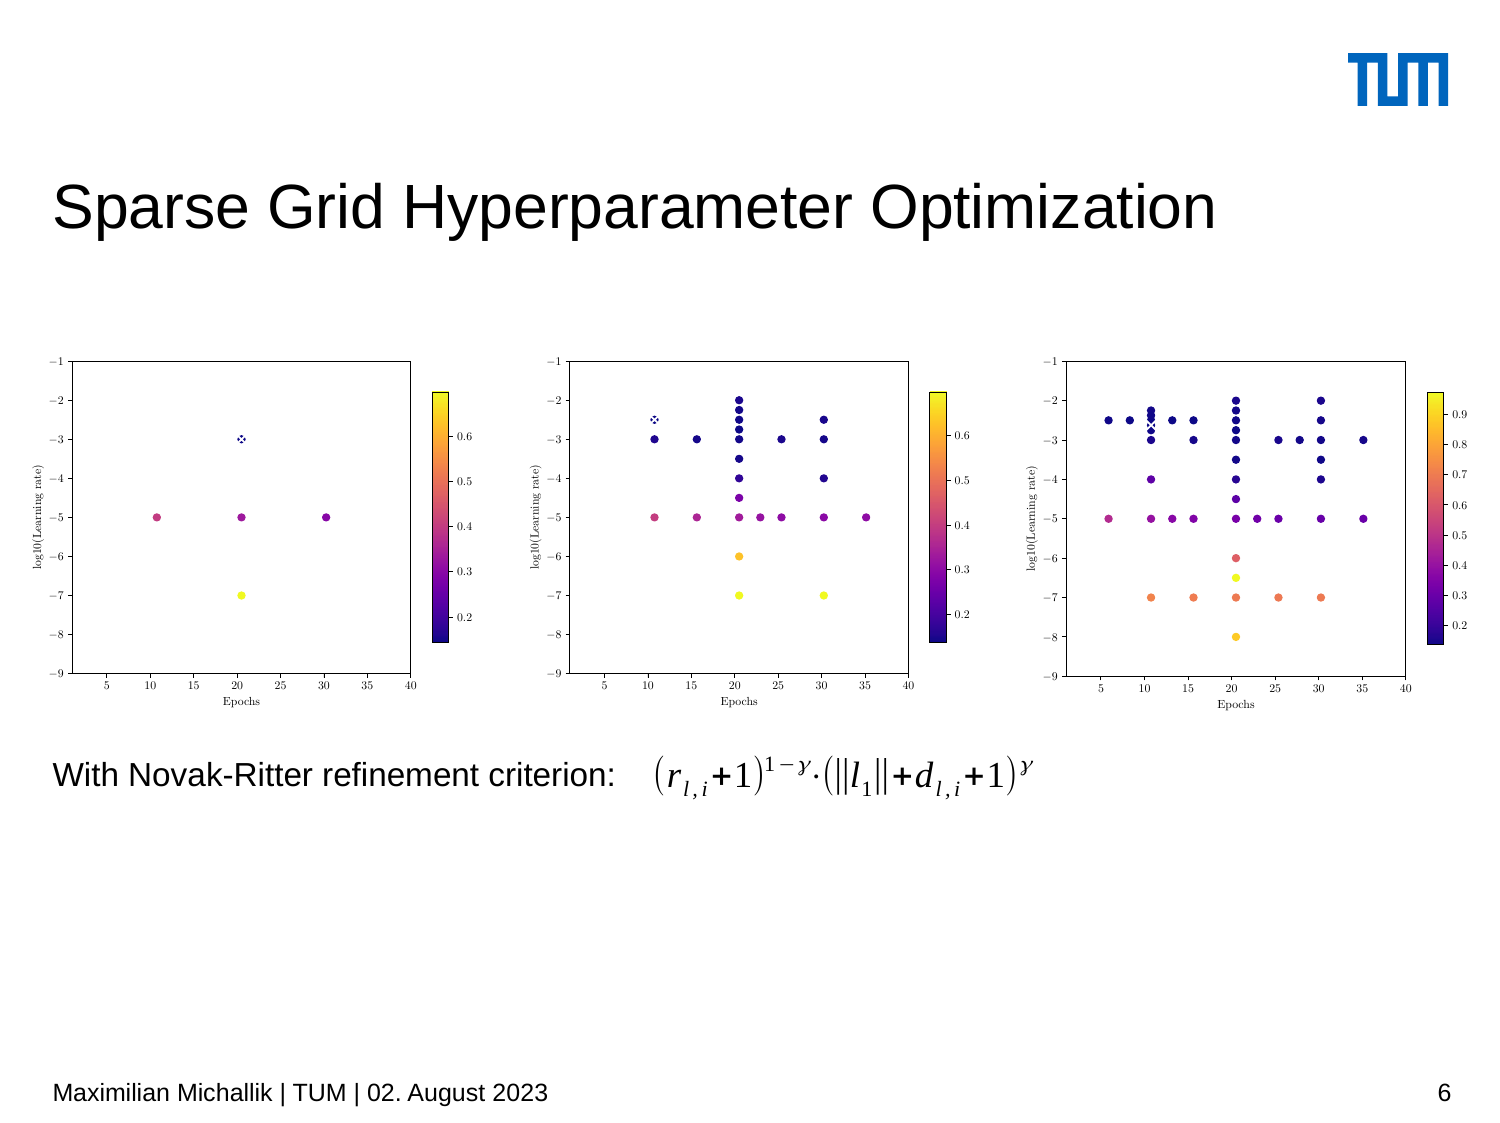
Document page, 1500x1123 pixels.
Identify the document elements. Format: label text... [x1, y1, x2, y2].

picture [521, 348, 979, 716]
picture [23, 348, 482, 716]
chart [643, 750, 1042, 802]
list With Novak-Ritter refinement criterion: [52, 330, 1453, 996]
picture [1017, 348, 1477, 719]
title Sparse Grid Hyperparameter Optimization [52, 171, 1453, 242]
